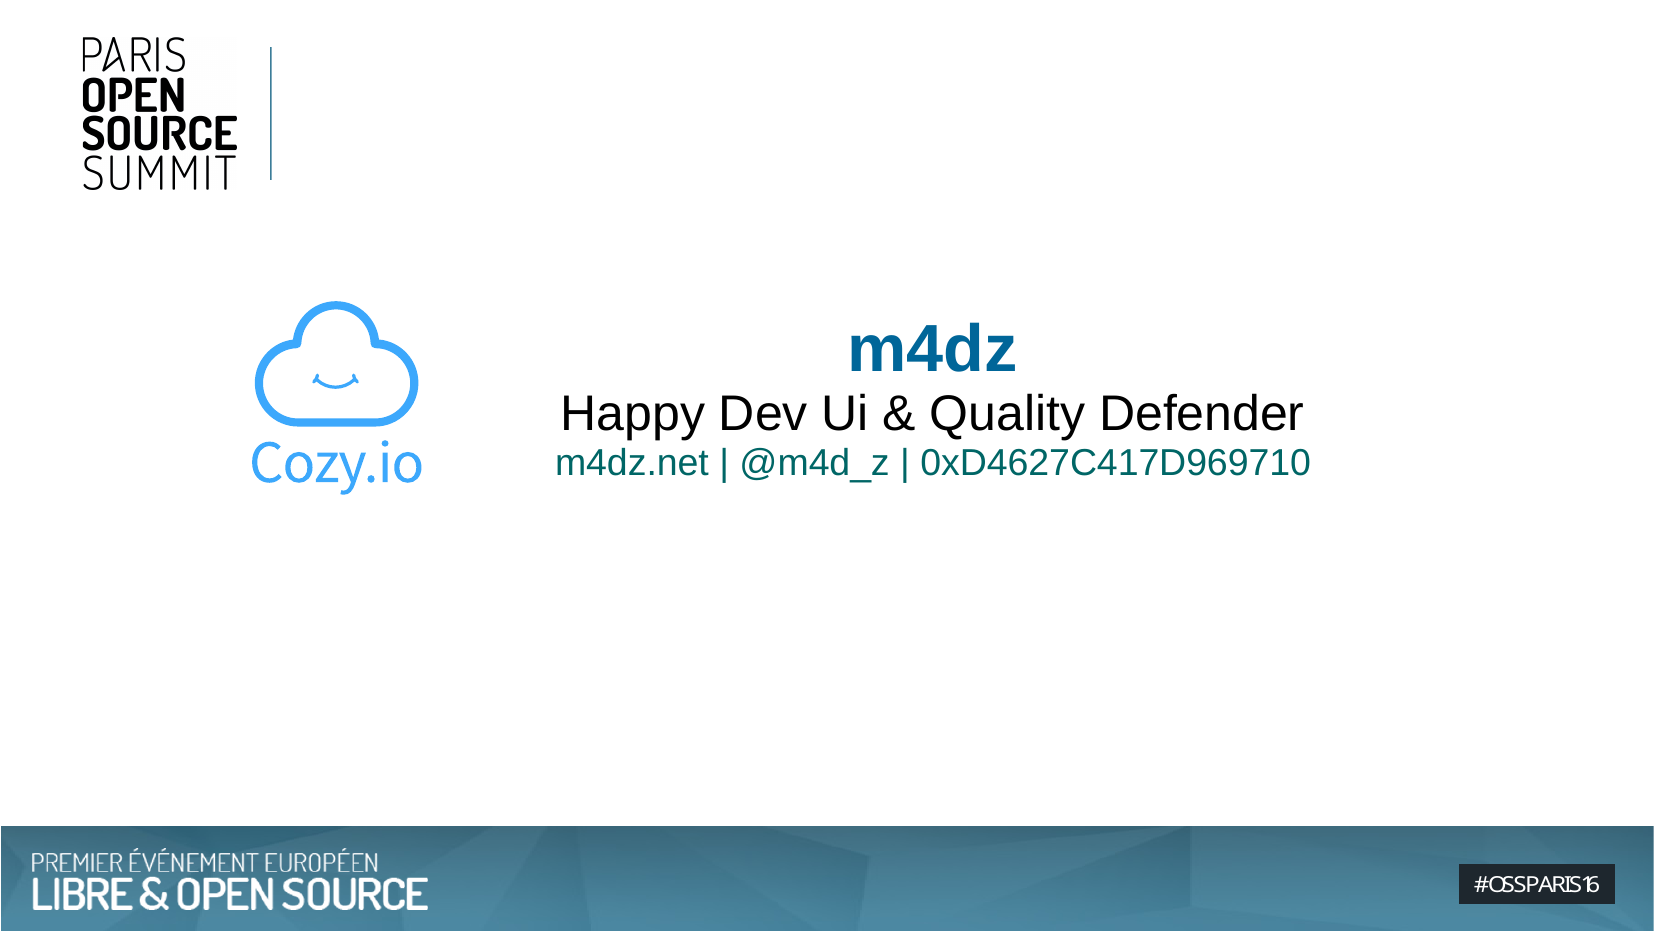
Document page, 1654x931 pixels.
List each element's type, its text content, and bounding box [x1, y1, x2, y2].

picture [248, 299, 426, 497]
subtitle m4dz Happy Dev Ui & Quality Defender m4dz.net | @m4d_z | 0xD4627C417D969710 [295, 37, 1571, 758]
